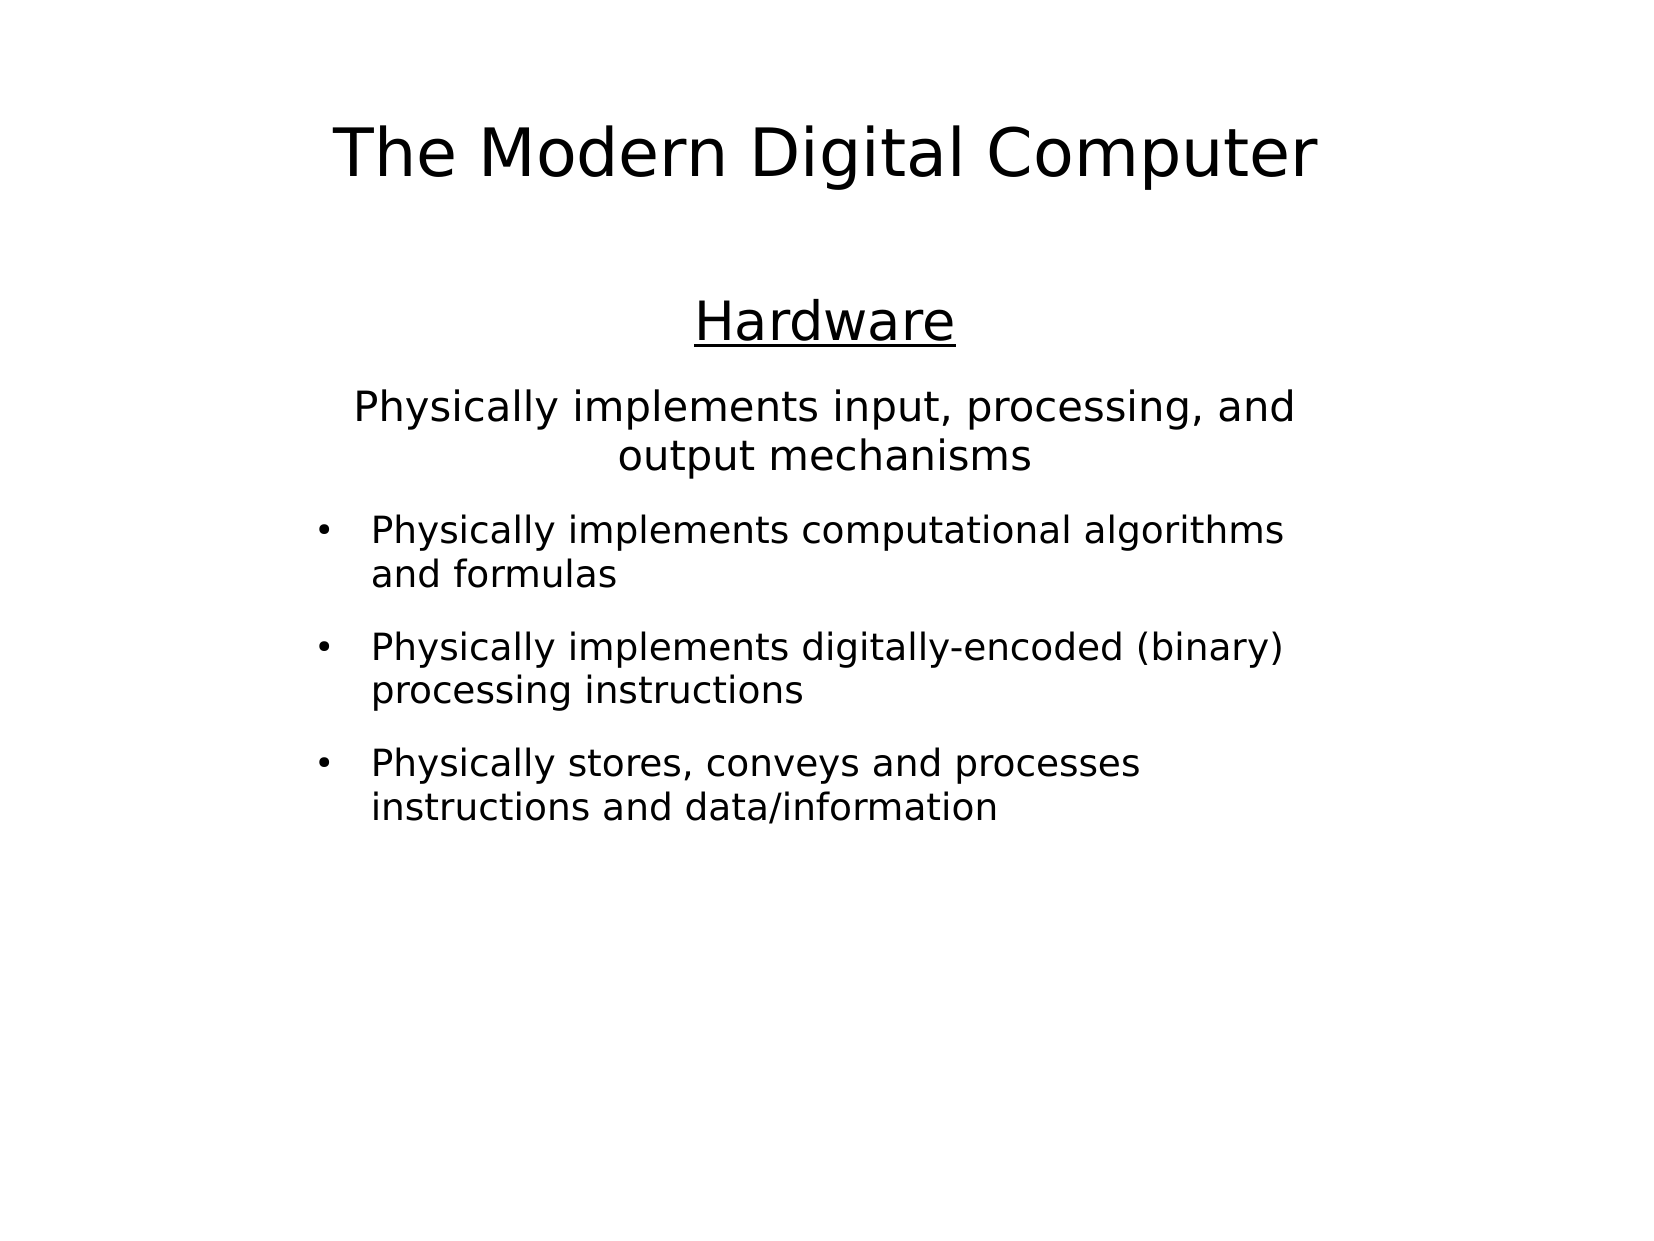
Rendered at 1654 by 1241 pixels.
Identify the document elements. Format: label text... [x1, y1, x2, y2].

list Hardware Physically implements input, processing, and output mechanisms Physically implements computational algorithms and formulas Physically implements digitally-encoded (binary) processing instructions Physically stores, conveys and processes instructions and data/information [300, 290, 1351, 1201]
title The Modern Digital Computer [82, 49, 1571, 257]
